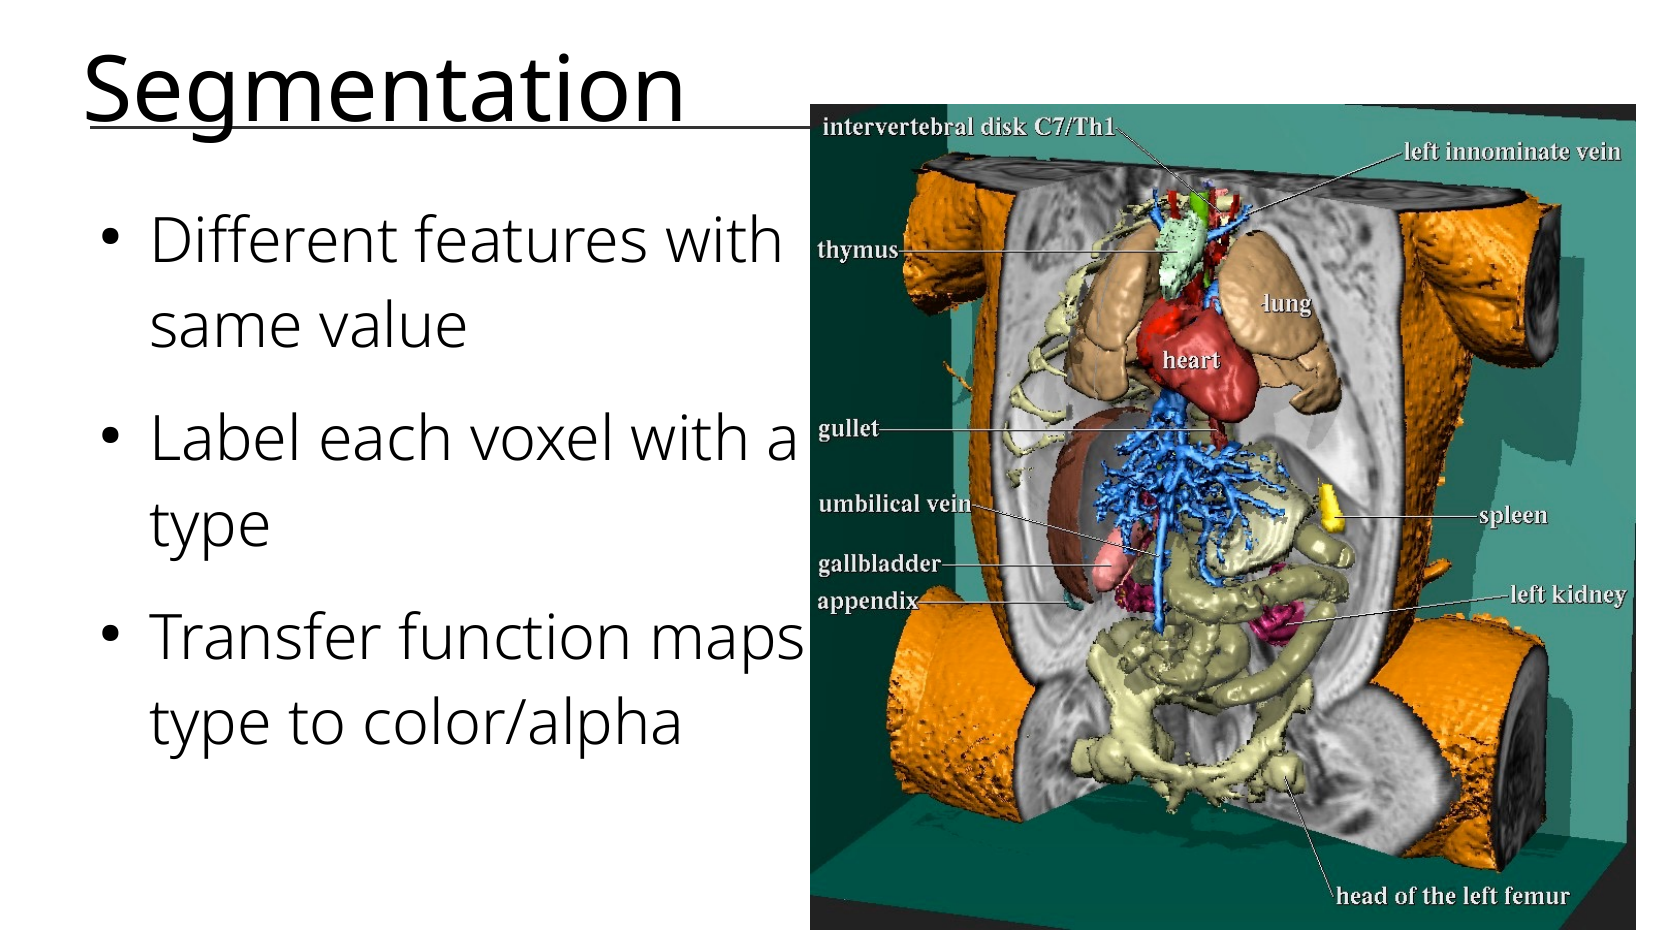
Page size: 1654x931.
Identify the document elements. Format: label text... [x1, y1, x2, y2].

title Segmentation [82, 32, 1571, 140]
picture [810, 104, 1636, 930]
list Different features with same value Label each voxel with a type Transfer function maps type to color/alpha [82, 195, 809, 811]
